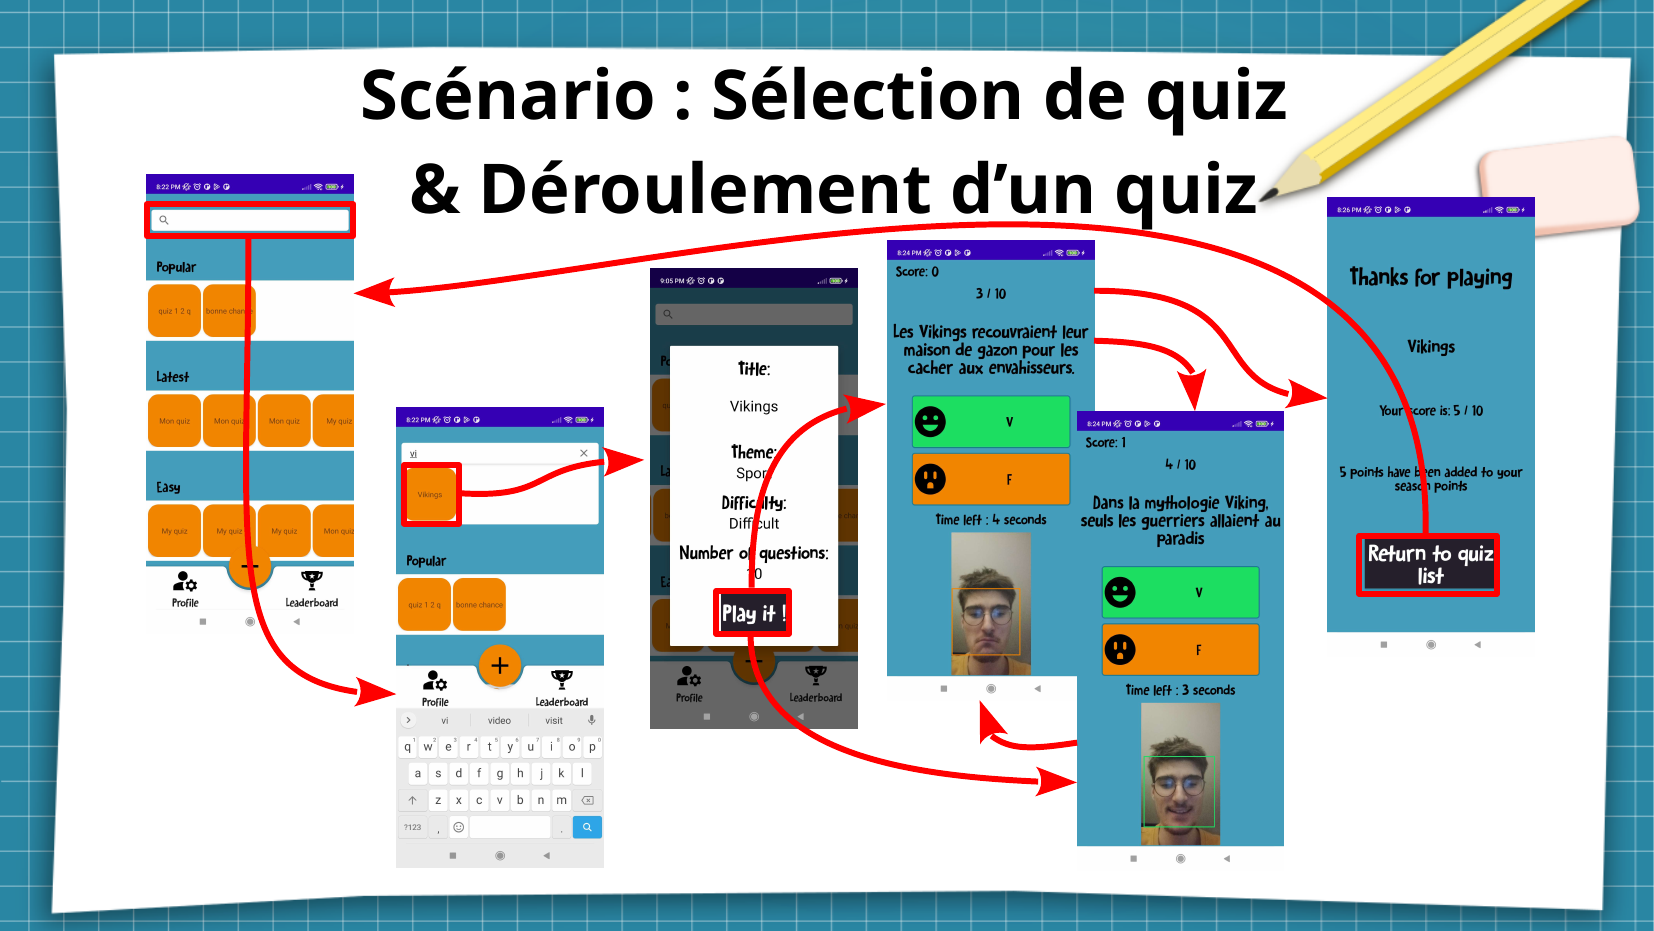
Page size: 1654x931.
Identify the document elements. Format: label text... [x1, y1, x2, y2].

title Scénario : Sélection de quiz & Déroulement d’un quiz [89, 55, 1579, 226]
picture [0, 0, 1654, 931]
